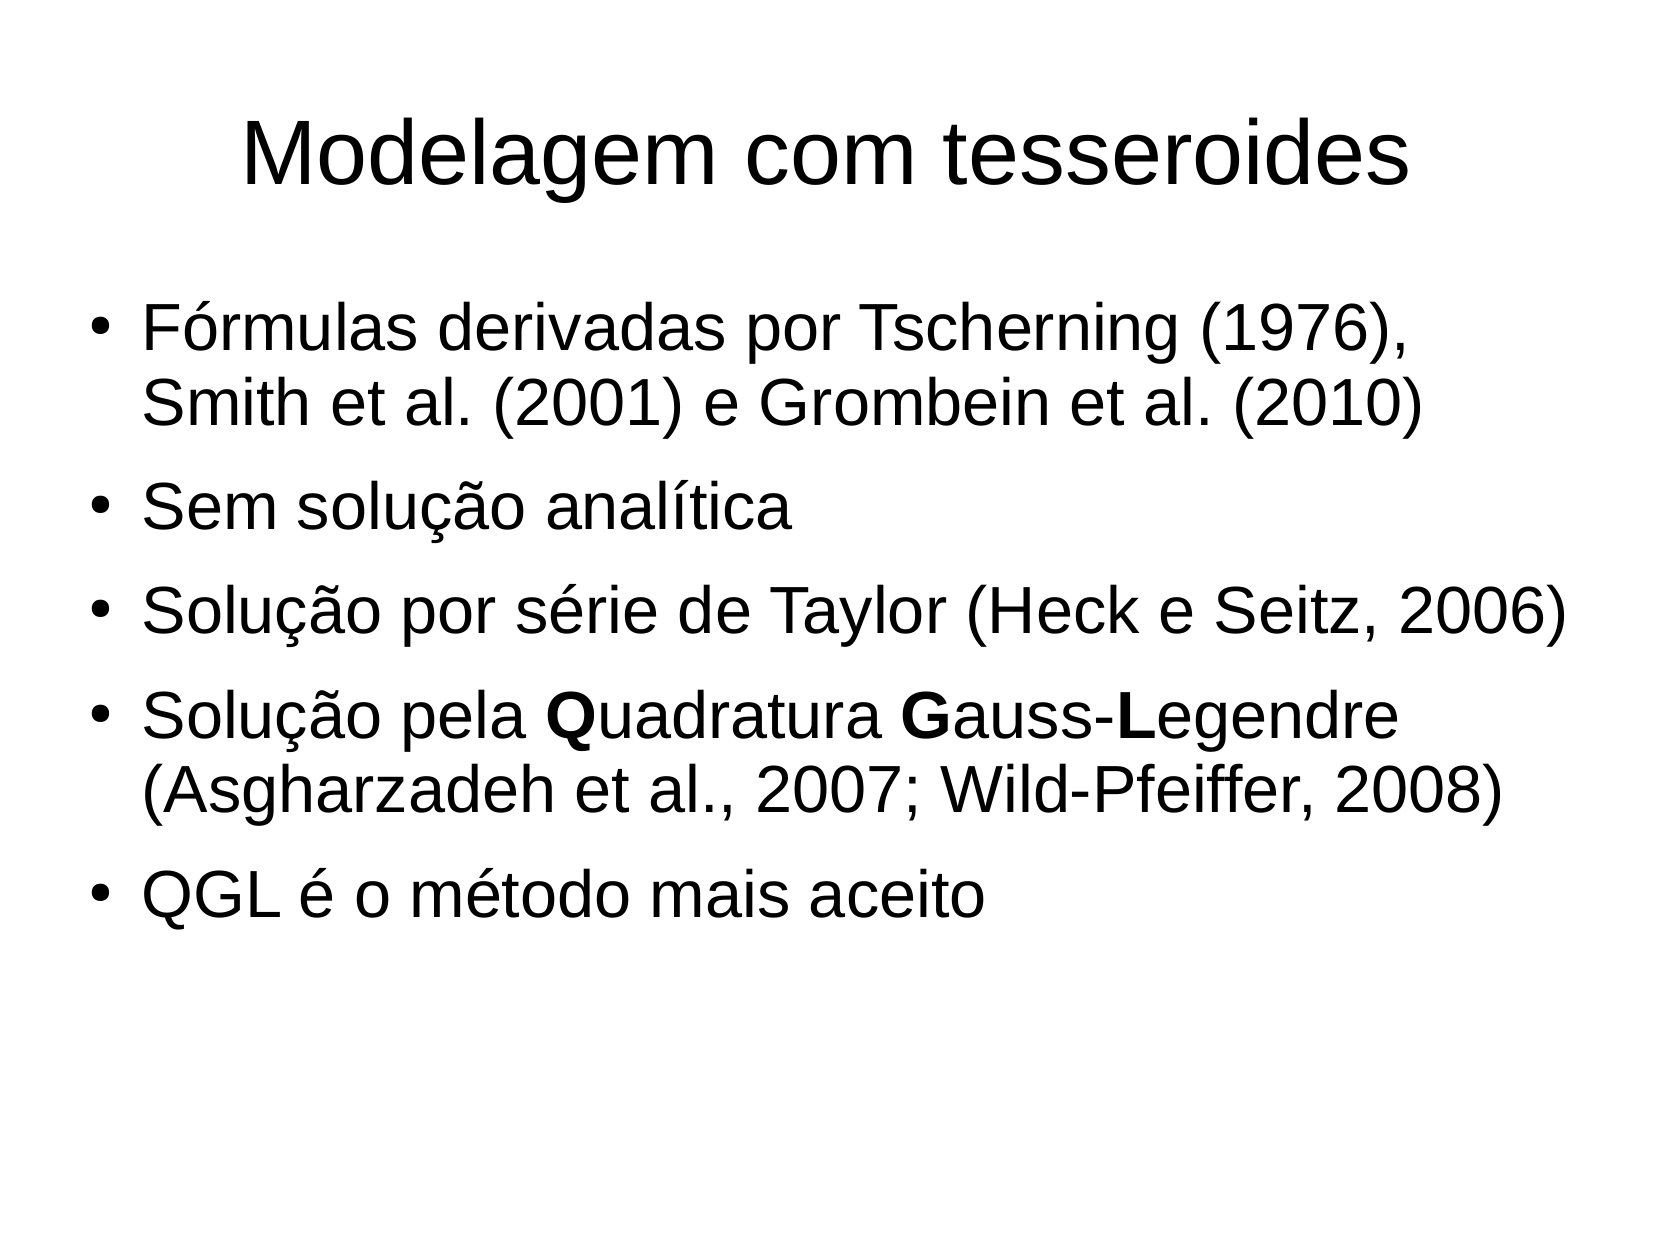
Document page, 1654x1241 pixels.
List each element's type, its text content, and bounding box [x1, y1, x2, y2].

title Modelagem com tesseroides [82, 49, 1571, 257]
list Fórmulas derivadas por Tscherning (1976), Smith et al. (2001) e Grombein et al. (2010) Sem solução analítica Solução por série de Taylor (Heck e Seitz, 2006) Solução pela Quadratura Gauss-Legendre (Asgharzadeh et al., 2007; Wild-Pfeiffer, 2008) QGL é o método mais aceito [70, 290, 1594, 1010]
